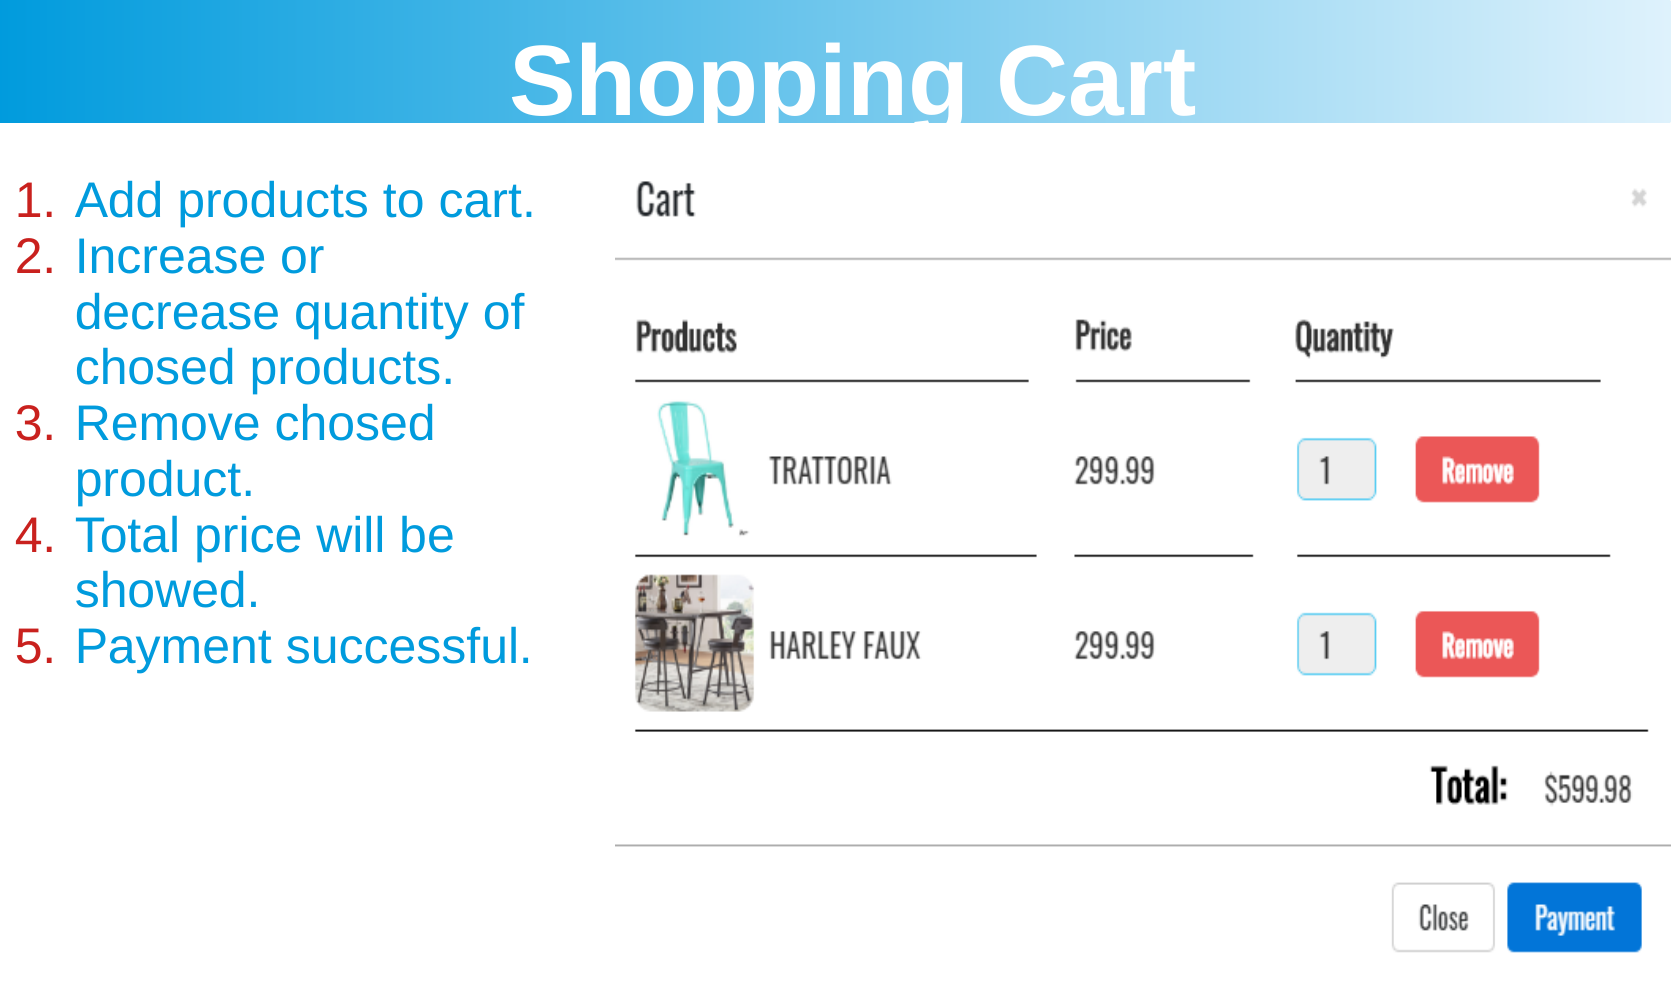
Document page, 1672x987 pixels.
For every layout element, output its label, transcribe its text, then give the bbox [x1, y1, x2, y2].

picture [615, 140, 1671, 987]
text_box Add products to cart. Increase or decrease quantity of chosed products. Remove chosed product. Total price will be showed. Payment successful. [0, 165, 556, 961]
title Shopping Cart [83, 21, 1588, 141]
